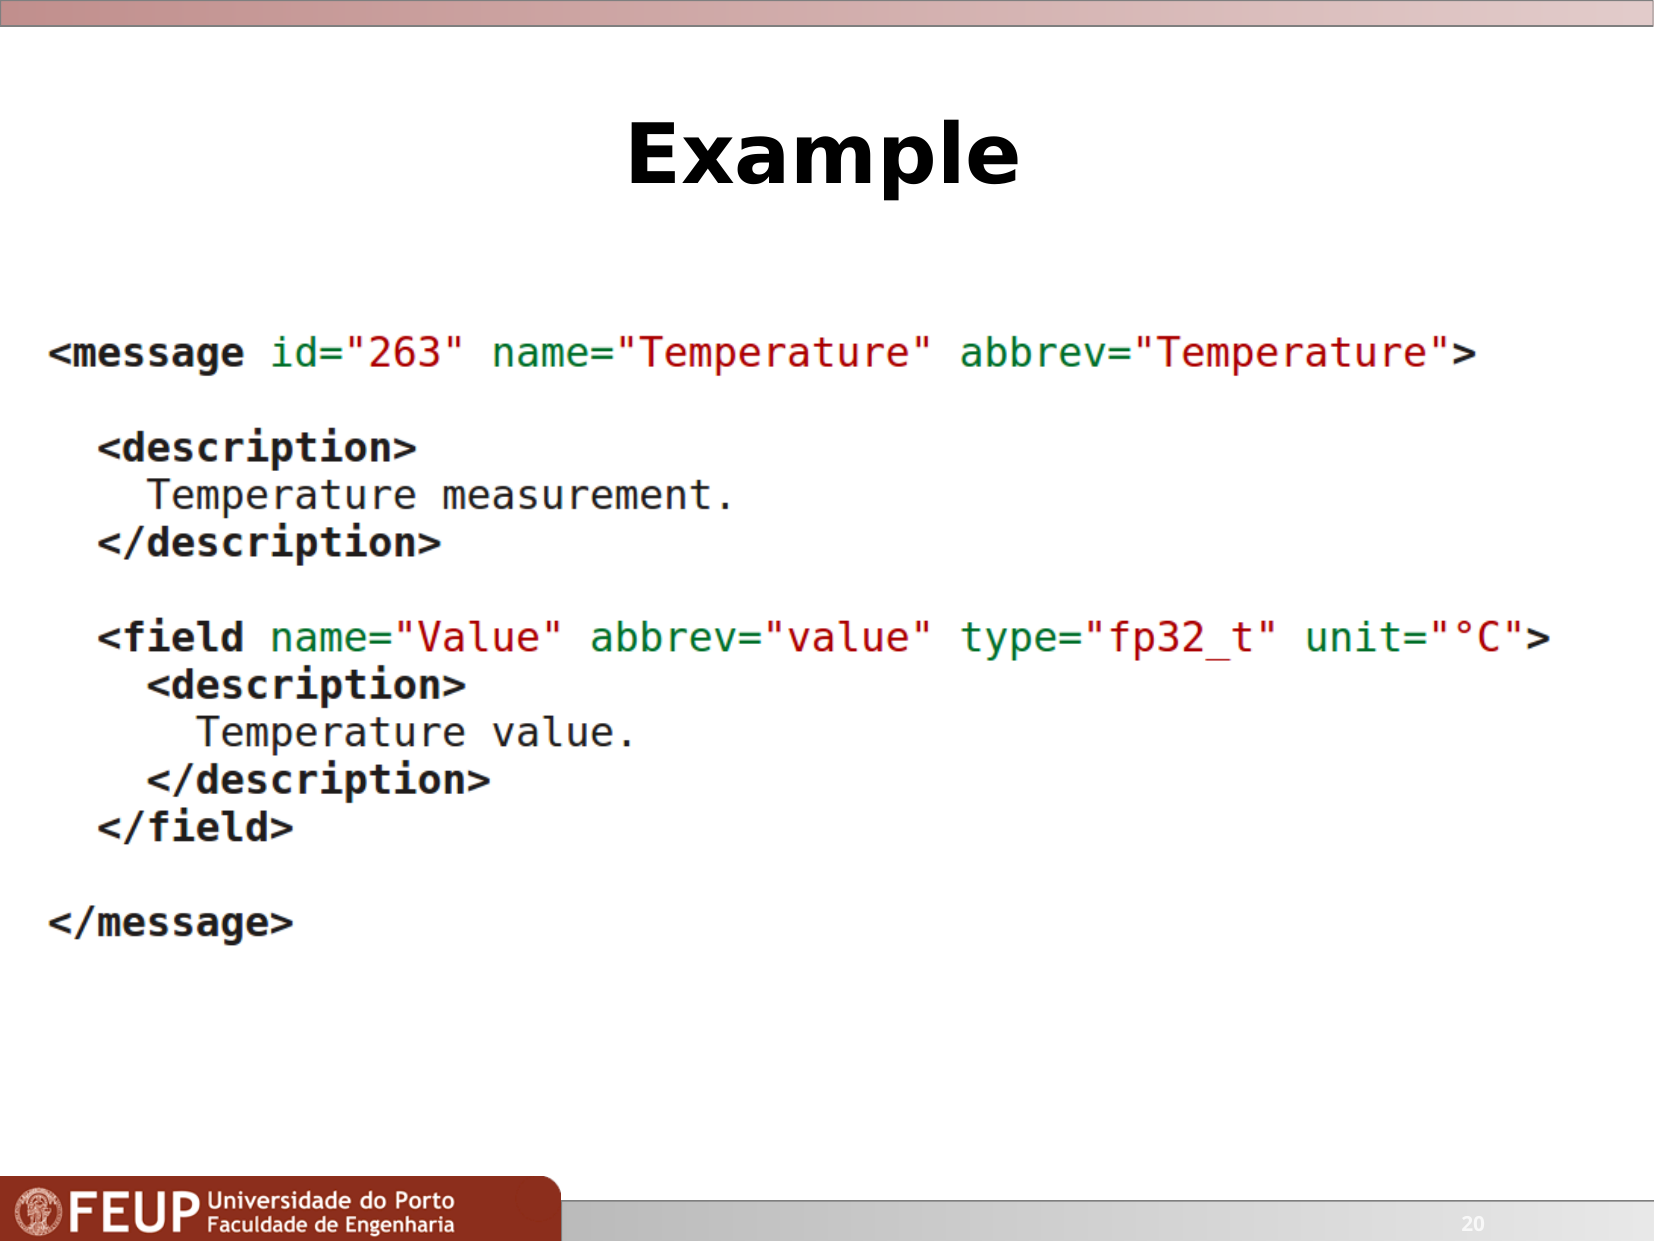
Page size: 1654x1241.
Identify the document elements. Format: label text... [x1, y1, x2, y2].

title Example [64, 70, 1582, 239]
picture [35, 324, 1624, 968]
picture [0, 1176, 561, 1241]
